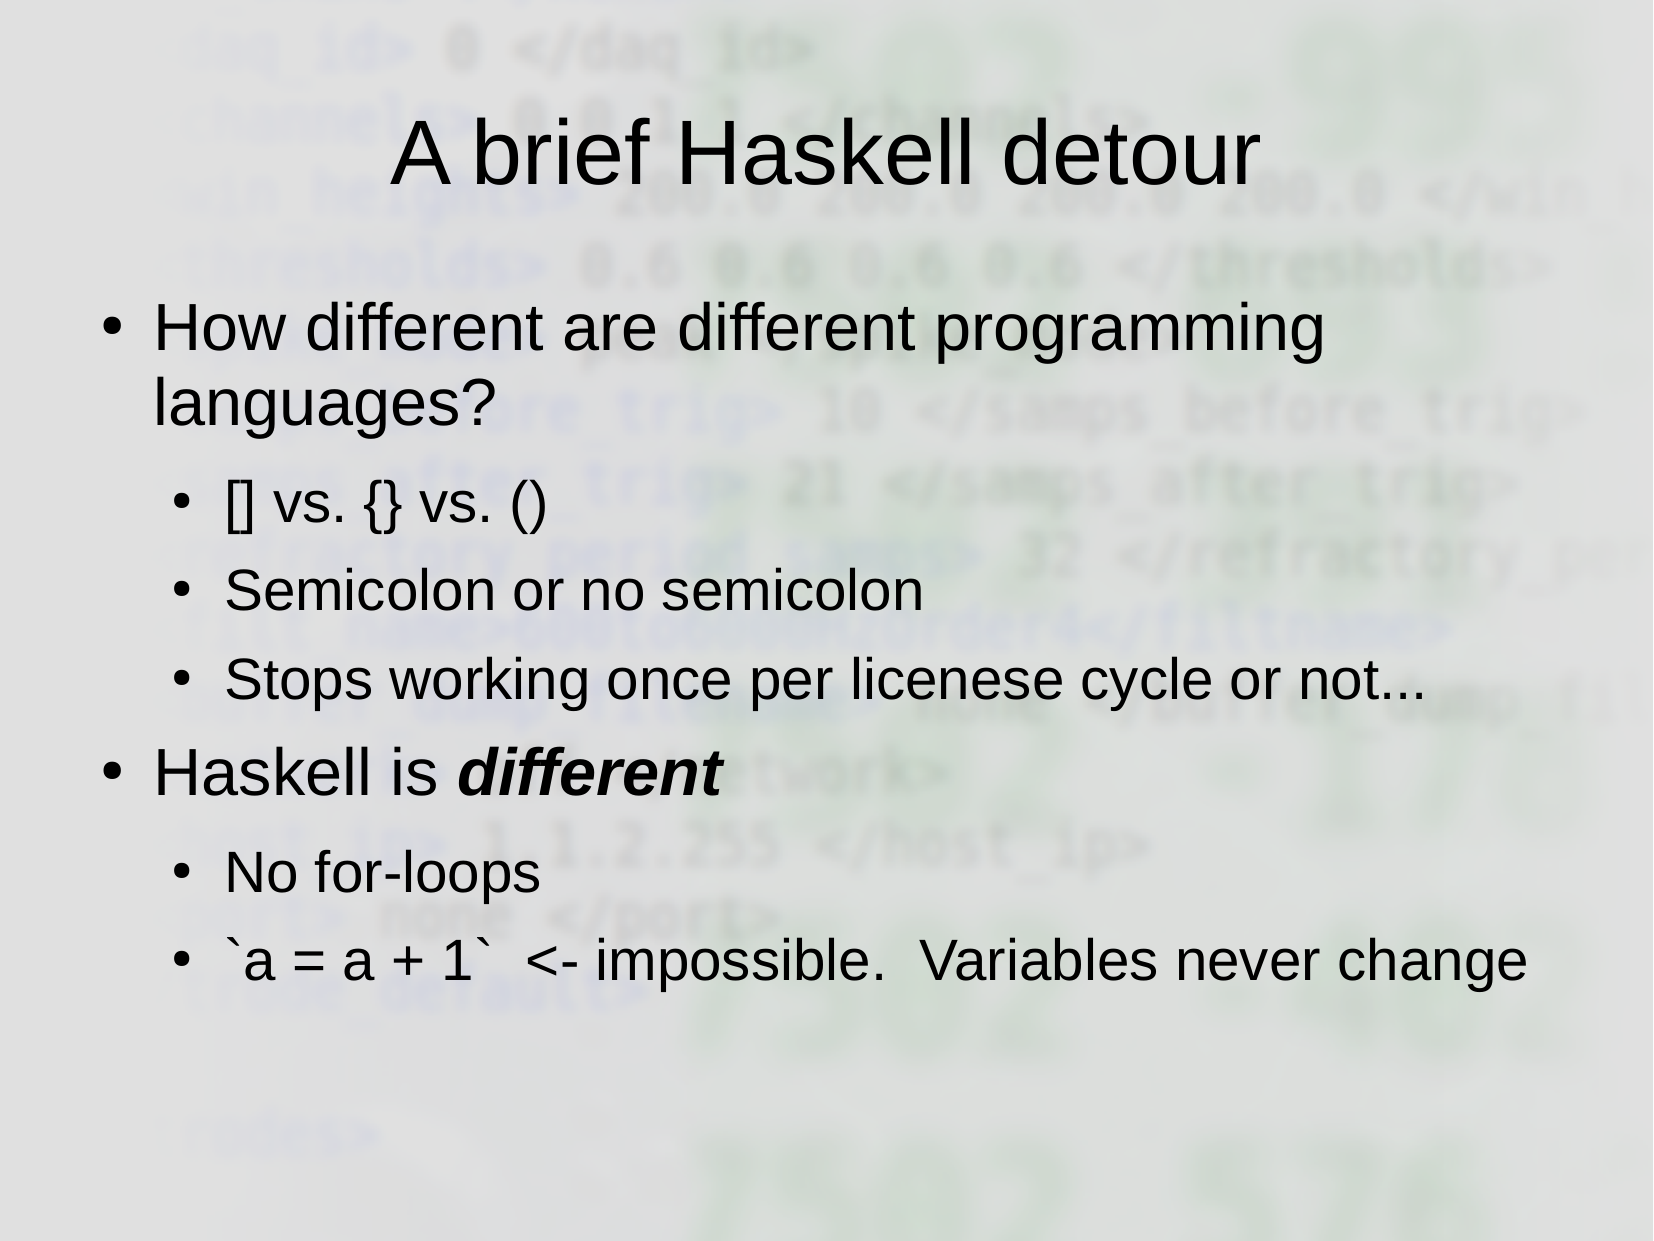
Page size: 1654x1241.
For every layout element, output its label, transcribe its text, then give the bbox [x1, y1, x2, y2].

list How different are different programming languages? [] vs. {} vs. () Semicolon or no semicolon Stops working once per licenese cycle or not... Haskell is different No for-loops `a = a + 1` <- impossible. Variables never change [82, 290, 1571, 1109]
title A brief Haskell detour [82, 49, 1571, 257]
picture [0, 0, 1654, 1241]
